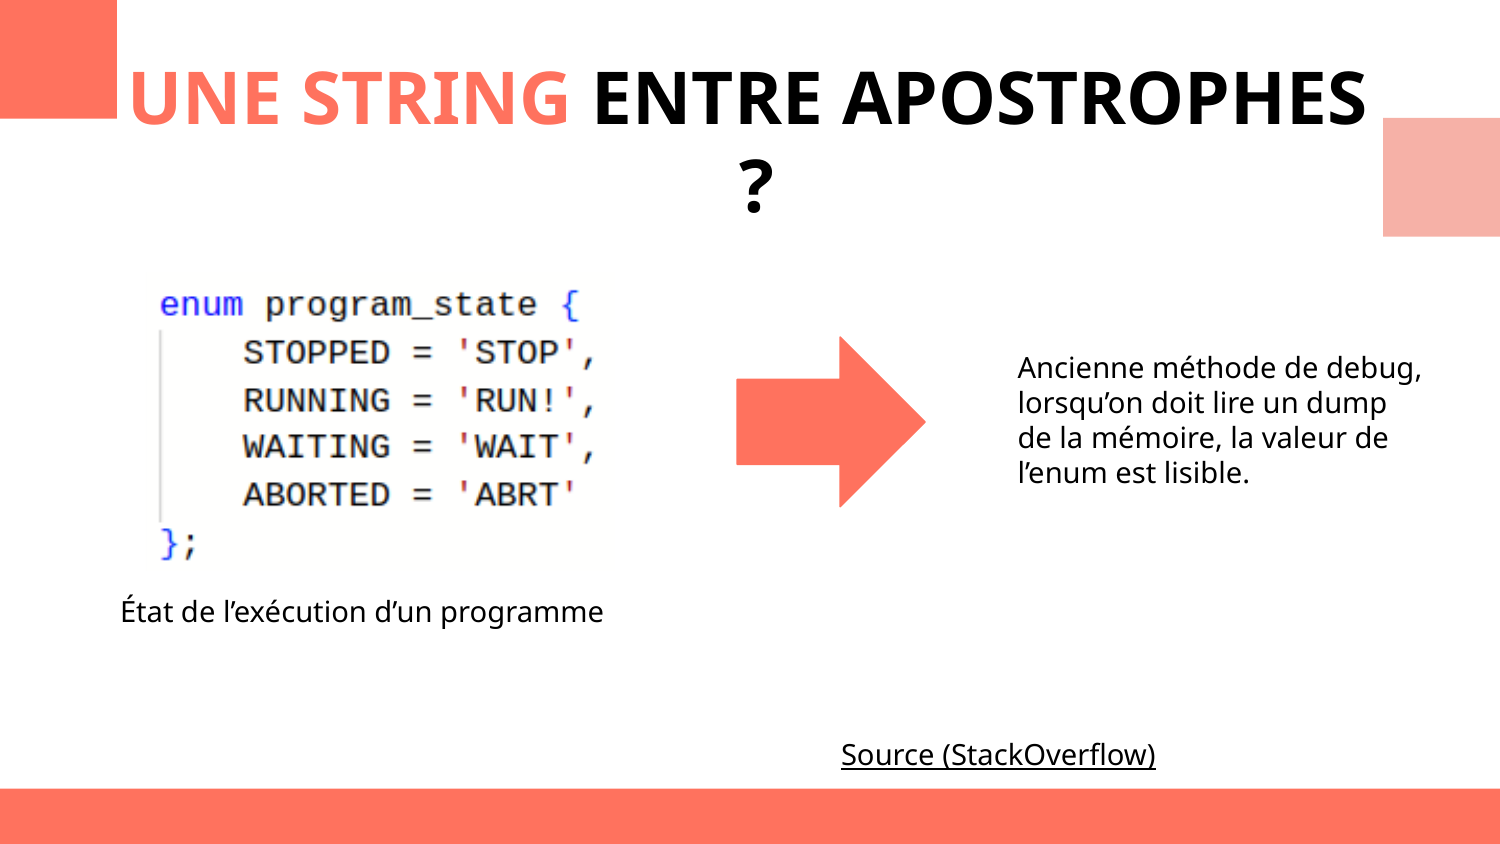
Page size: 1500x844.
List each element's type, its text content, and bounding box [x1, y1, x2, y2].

text_box Ancienne méthode de debug, lorsqu’on doit lire un dump de la mémoire, la valeur de l’enum est lisible. [1002, 334, 1443, 510]
text_box État de l’exécution d’un programme [105, 578, 672, 652]
picture [145, 272, 615, 571]
title UNE STRING ENTRE APOSTROPHES ? [105, 102, 1410, 177]
text_box [737, 337, 926, 507]
text_box Source (StackOverflow) [826, 721, 1200, 784]
